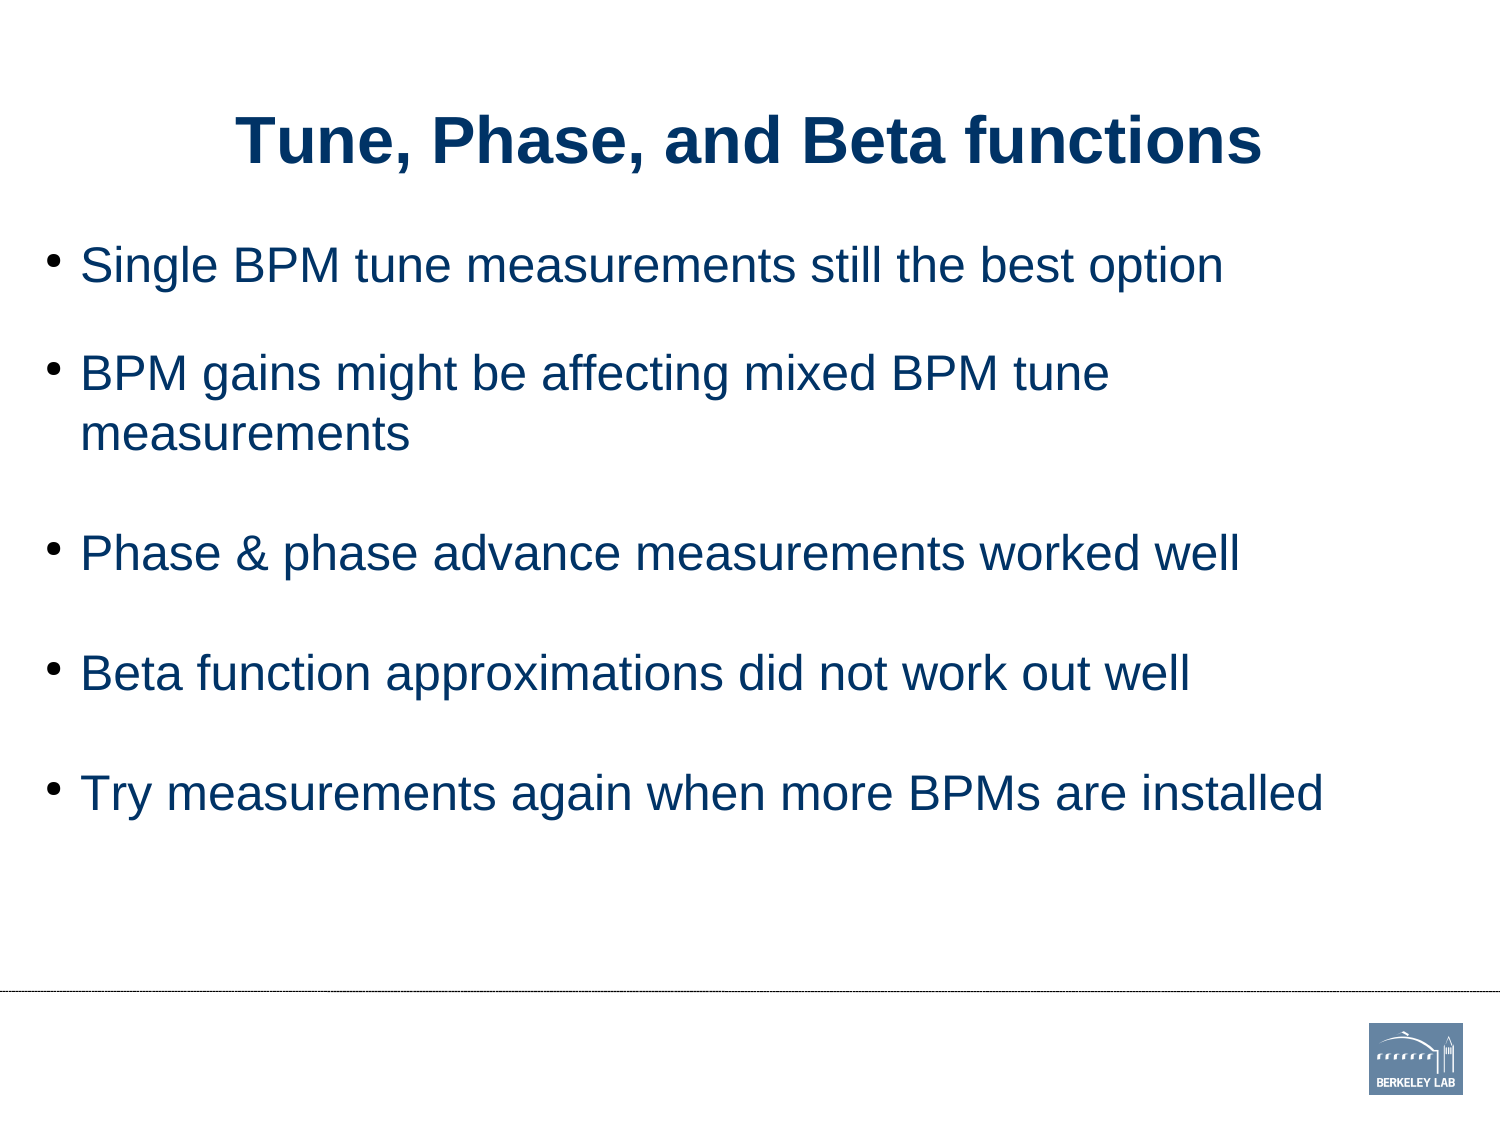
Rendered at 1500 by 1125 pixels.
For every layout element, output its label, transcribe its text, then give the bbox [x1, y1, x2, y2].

title Tune, Phase, and Beta functions [111, 42, 1389, 224]
picture [1369, 1023, 1463, 1095]
text_box Single BPM tune measurements still the best option BPM gains might be affecting mixed BPM tune measurements Phase & phase advance measurements worked well Beta function approximations did not work out well Try measurements again when more BPMs are installed [30, 224, 1471, 768]
